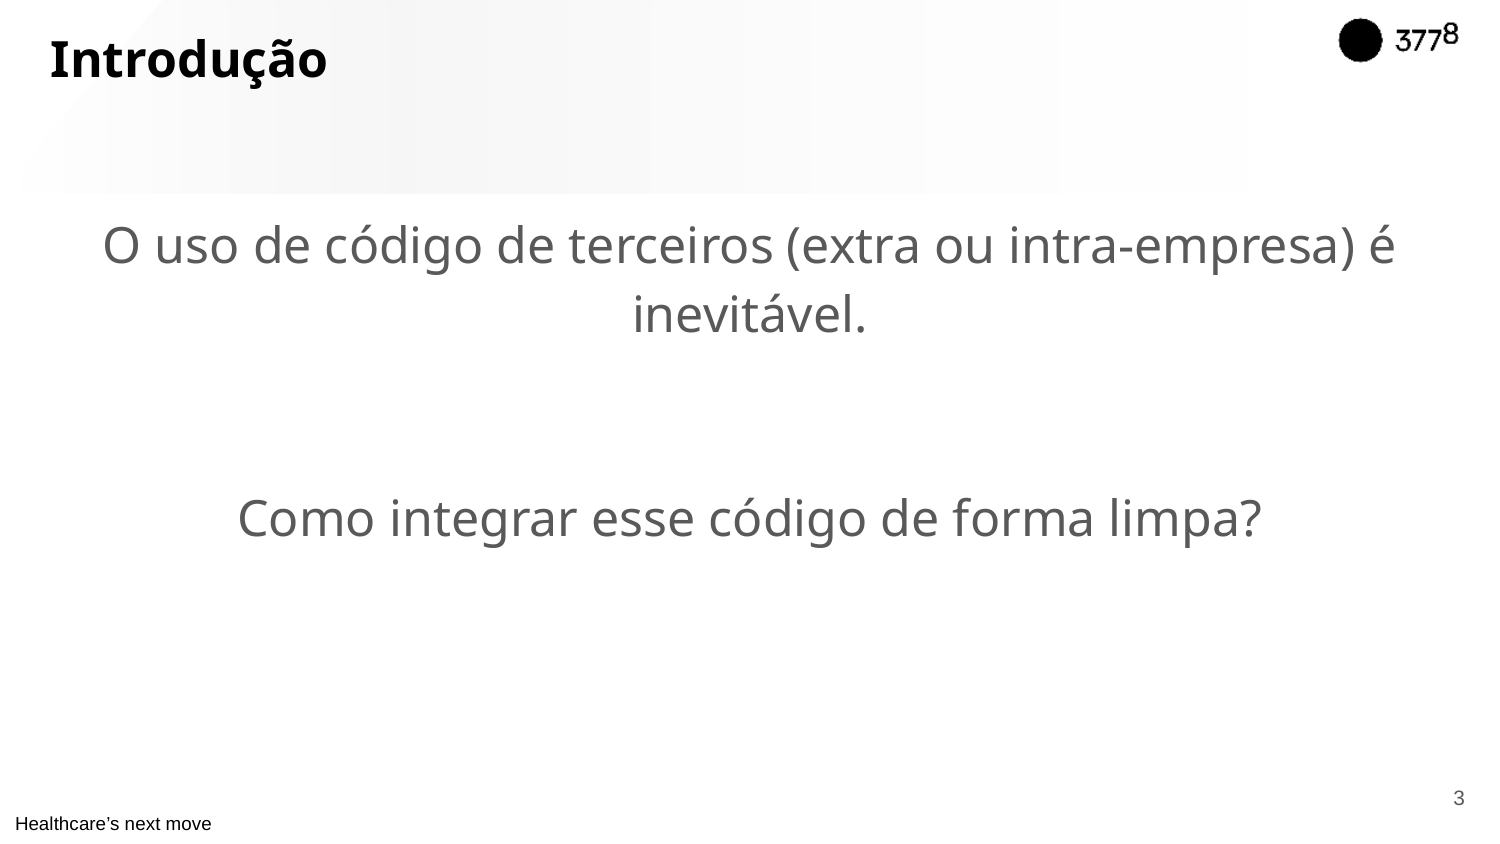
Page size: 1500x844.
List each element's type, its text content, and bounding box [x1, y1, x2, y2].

picture [0, 0, 1500, 194]
title Introdução [35, 12, 1308, 107]
slide_number <number> [1389, 764, 1480, 830]
list O uso de código de terceiros (extra ou intra-empresa) é inevitável. Como integrar esse código de forma limpa? [51, 189, 1449, 750]
